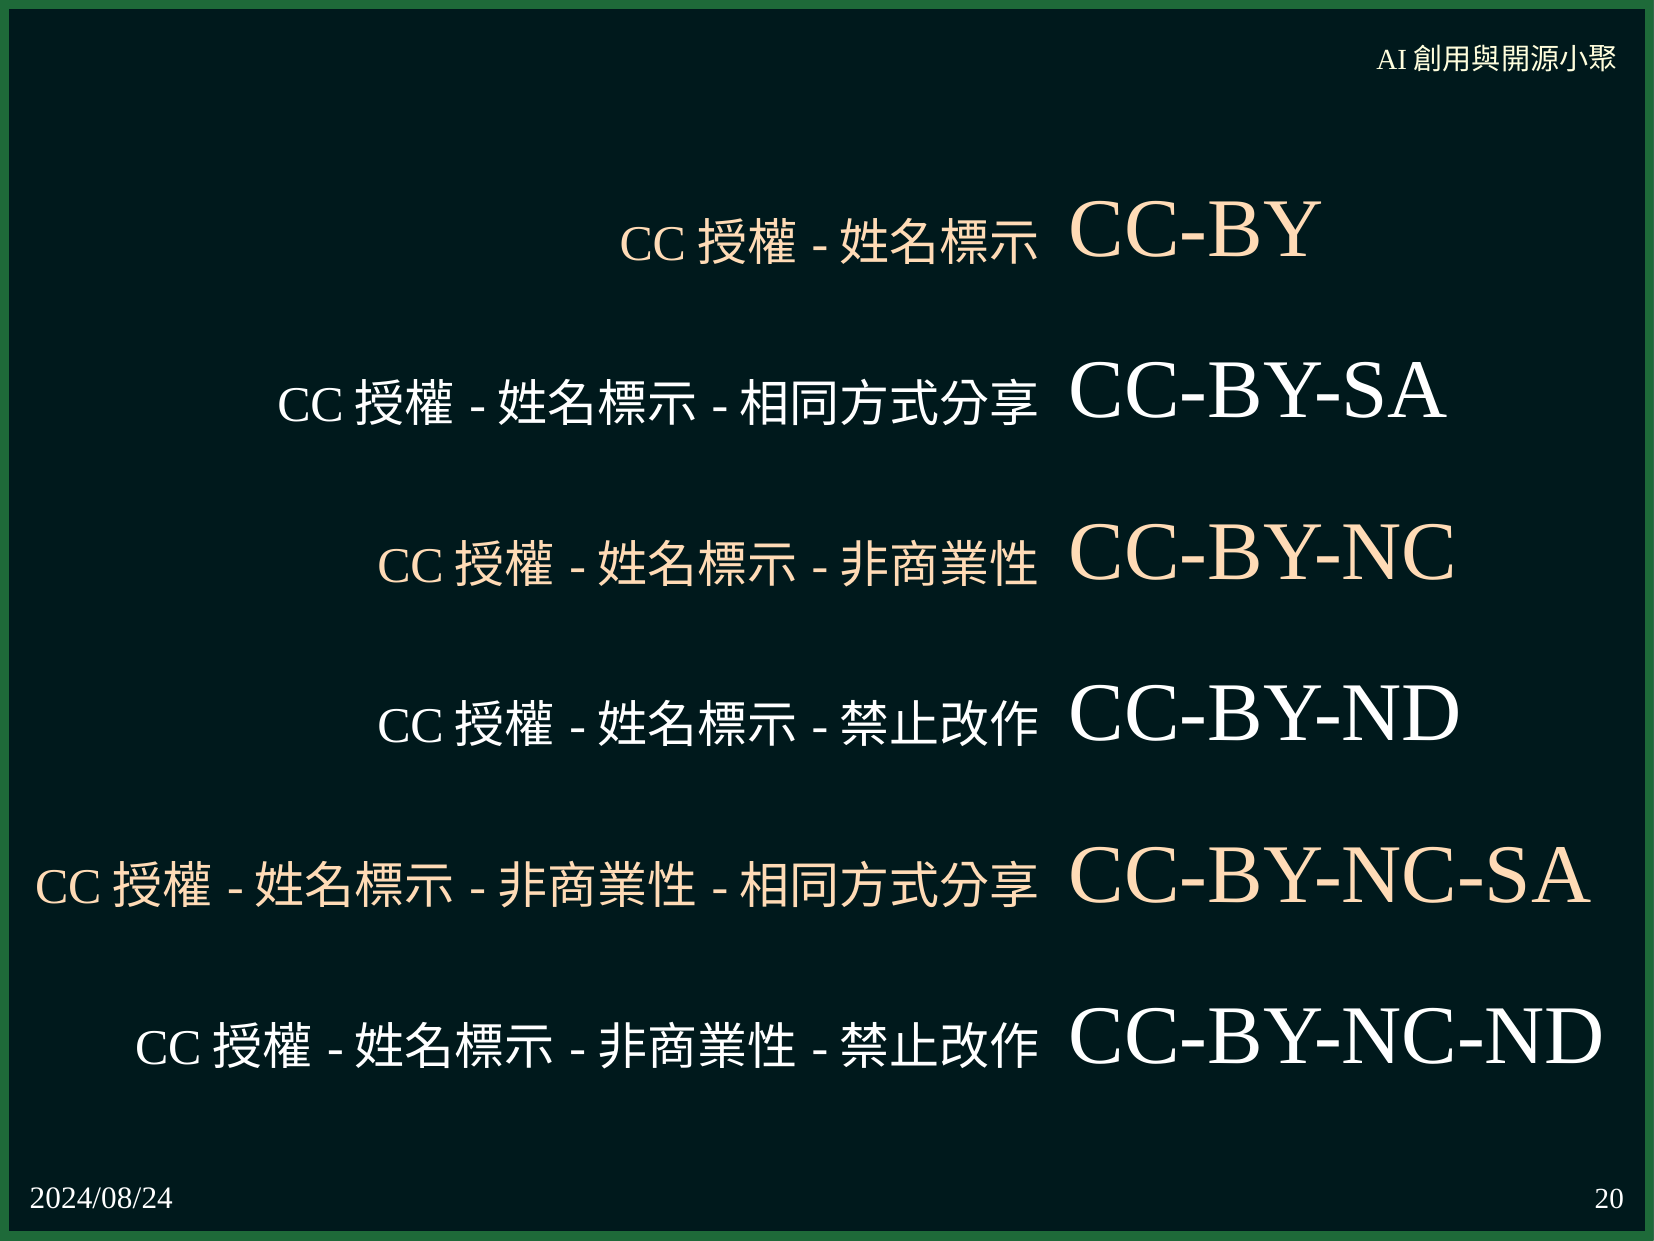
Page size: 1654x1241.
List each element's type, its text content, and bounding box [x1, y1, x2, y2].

title CC授權-姓名標示 CC授權-姓名標示-相同方式分享 CC授權-姓名標示-非商業性 CC授權-姓名標示-禁止改作 CC授權-姓名標示-非商業性-相同方式分享 CC授權-姓名標示-非商業性-禁止改作 [23, 114, 1040, 1079]
title CC-BY CC-BY-SA CC-BY-NC CC-BY-ND CC-BY-NC-SA CC-BY-NC-ND [1068, 181, 1642, 1082]
